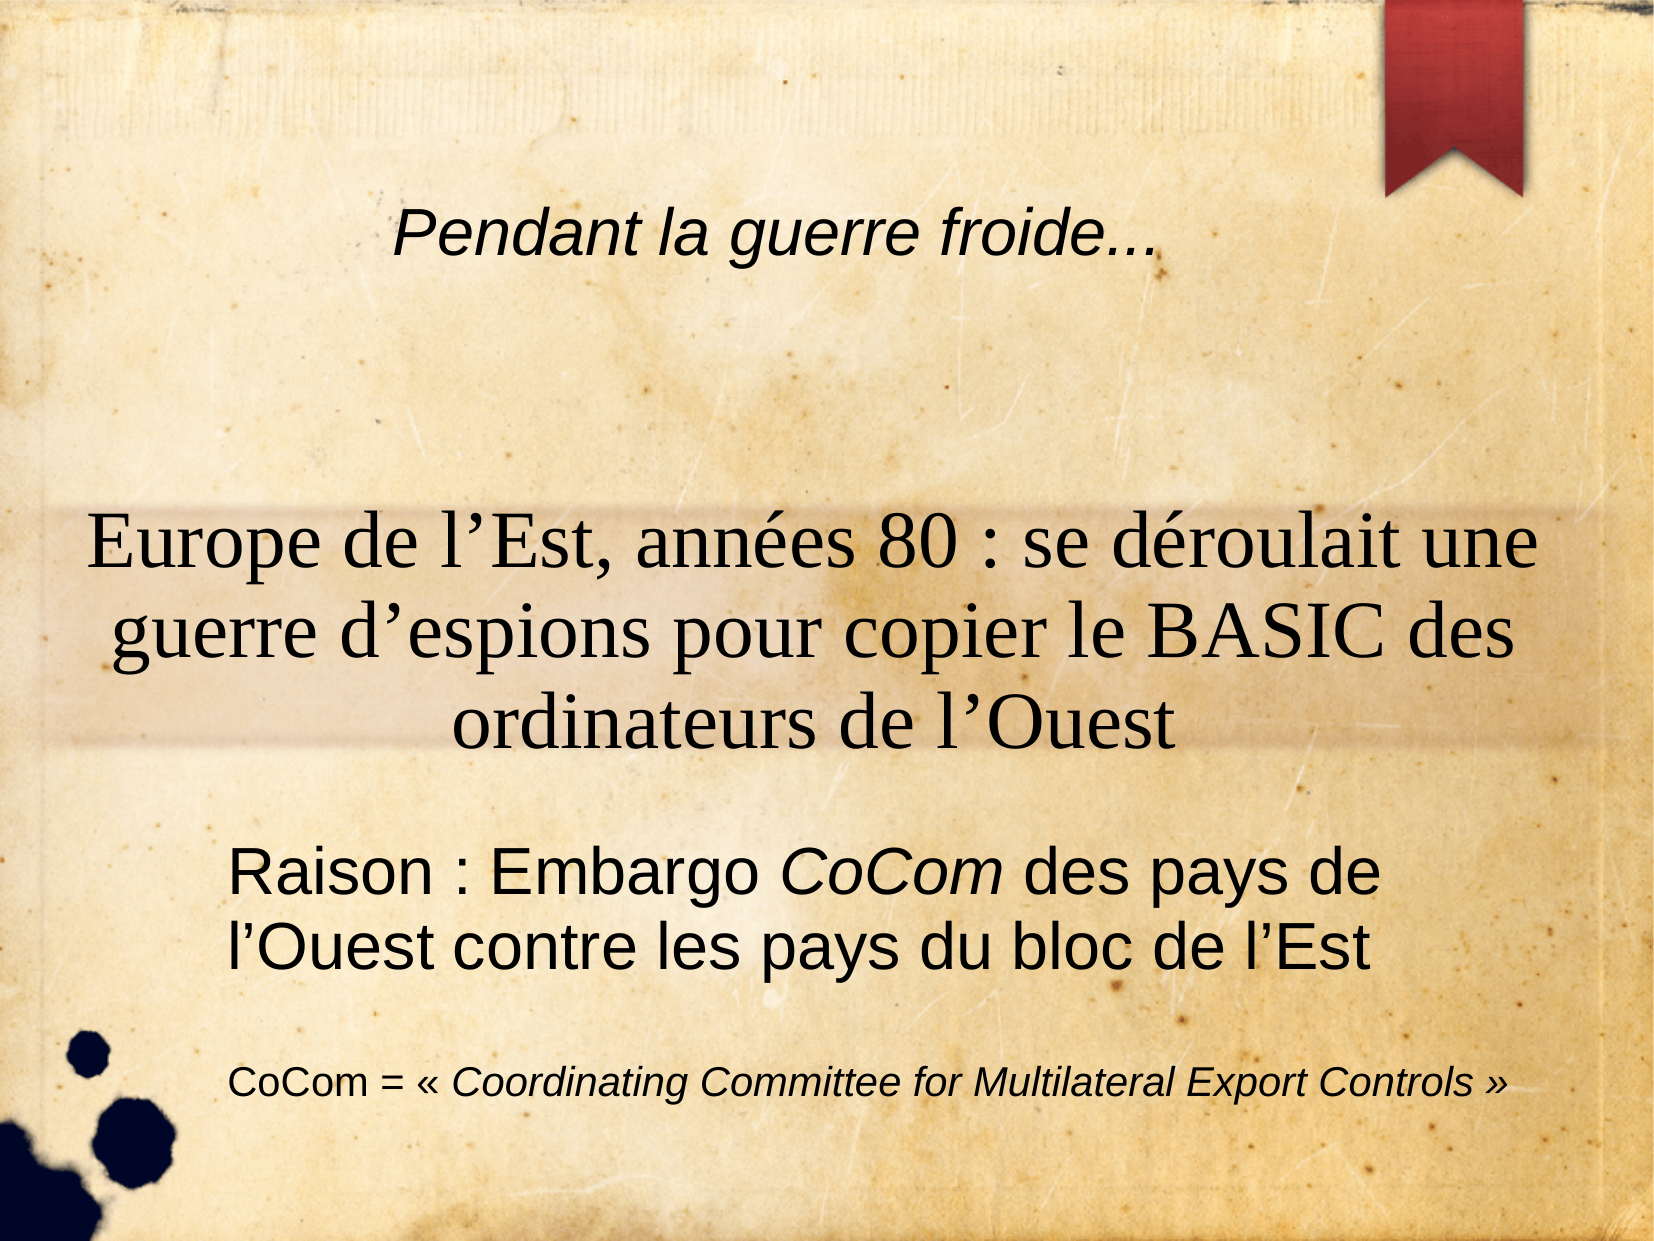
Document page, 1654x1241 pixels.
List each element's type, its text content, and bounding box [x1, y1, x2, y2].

text_box Pendant la guerre froide... [377, 187, 1465, 426]
picture [0, 0, 1654, 1241]
text_box Raison : Embargo CoCom des pays de l’Ouest contre les pays du bloc de l’Est CoCom = « Coordinating Committee for Multilateral Export Controls » [212, 826, 1536, 1178]
title Europe de l’Est, années 80 : se déroulait une guerre d’espions pour copier le BASIC des ordinateurs de l’Ouest [70, 402, 1559, 768]
